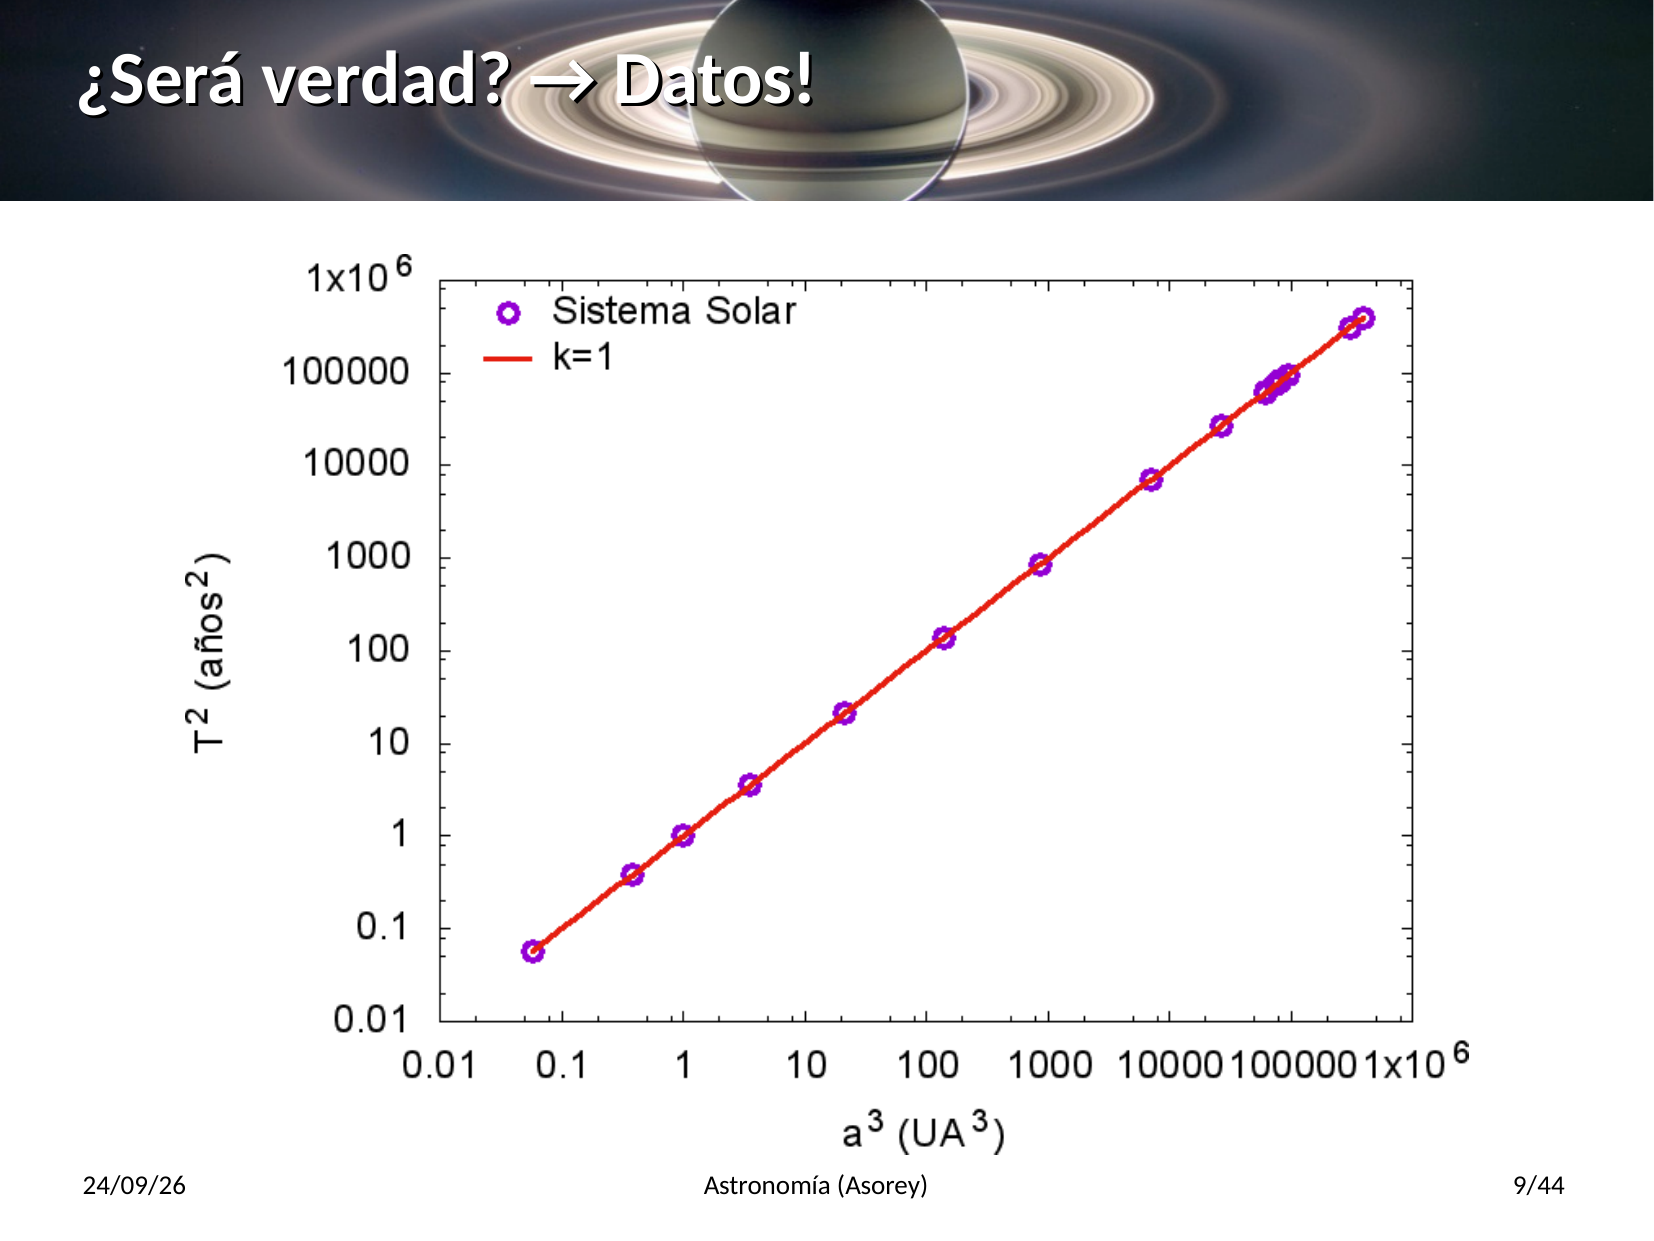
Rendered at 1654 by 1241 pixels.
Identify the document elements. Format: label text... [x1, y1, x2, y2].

picture [185, 254, 1469, 1156]
title ¿Será verdad? → Datos! [75, 19, 1564, 151]
picture [0, 0, 1654, 201]
